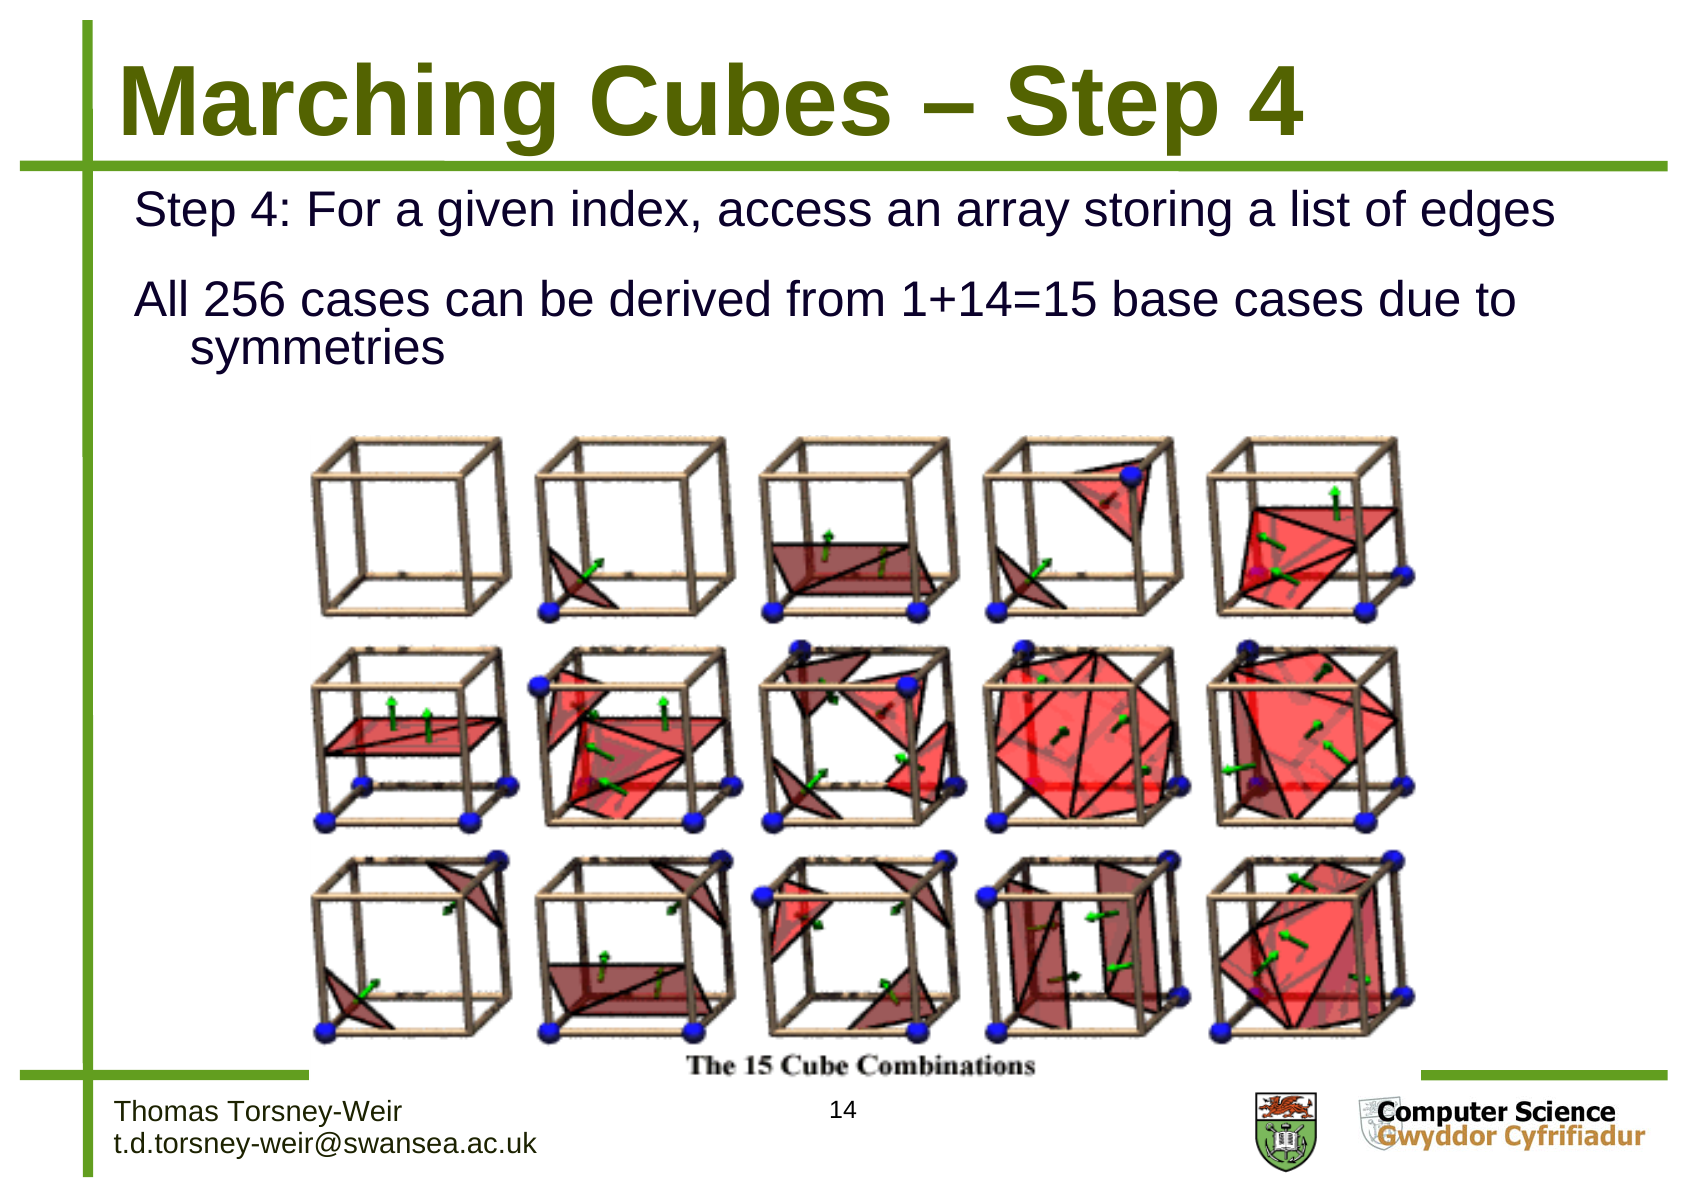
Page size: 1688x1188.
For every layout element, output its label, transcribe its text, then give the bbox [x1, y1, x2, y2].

picture [1274, 1092, 1654, 1173]
picture [309, 435, 1421, 1083]
text_box <number> [412, 1089, 1274, 1188]
title Marching Cubes – Step 4 [101, 29, 1666, 166]
list Step 4: For a given index, access an array storing a list of edges All 256 cases can be derived from 1+14=15 base cases due to symmetries [117, 180, 1624, 1079]
